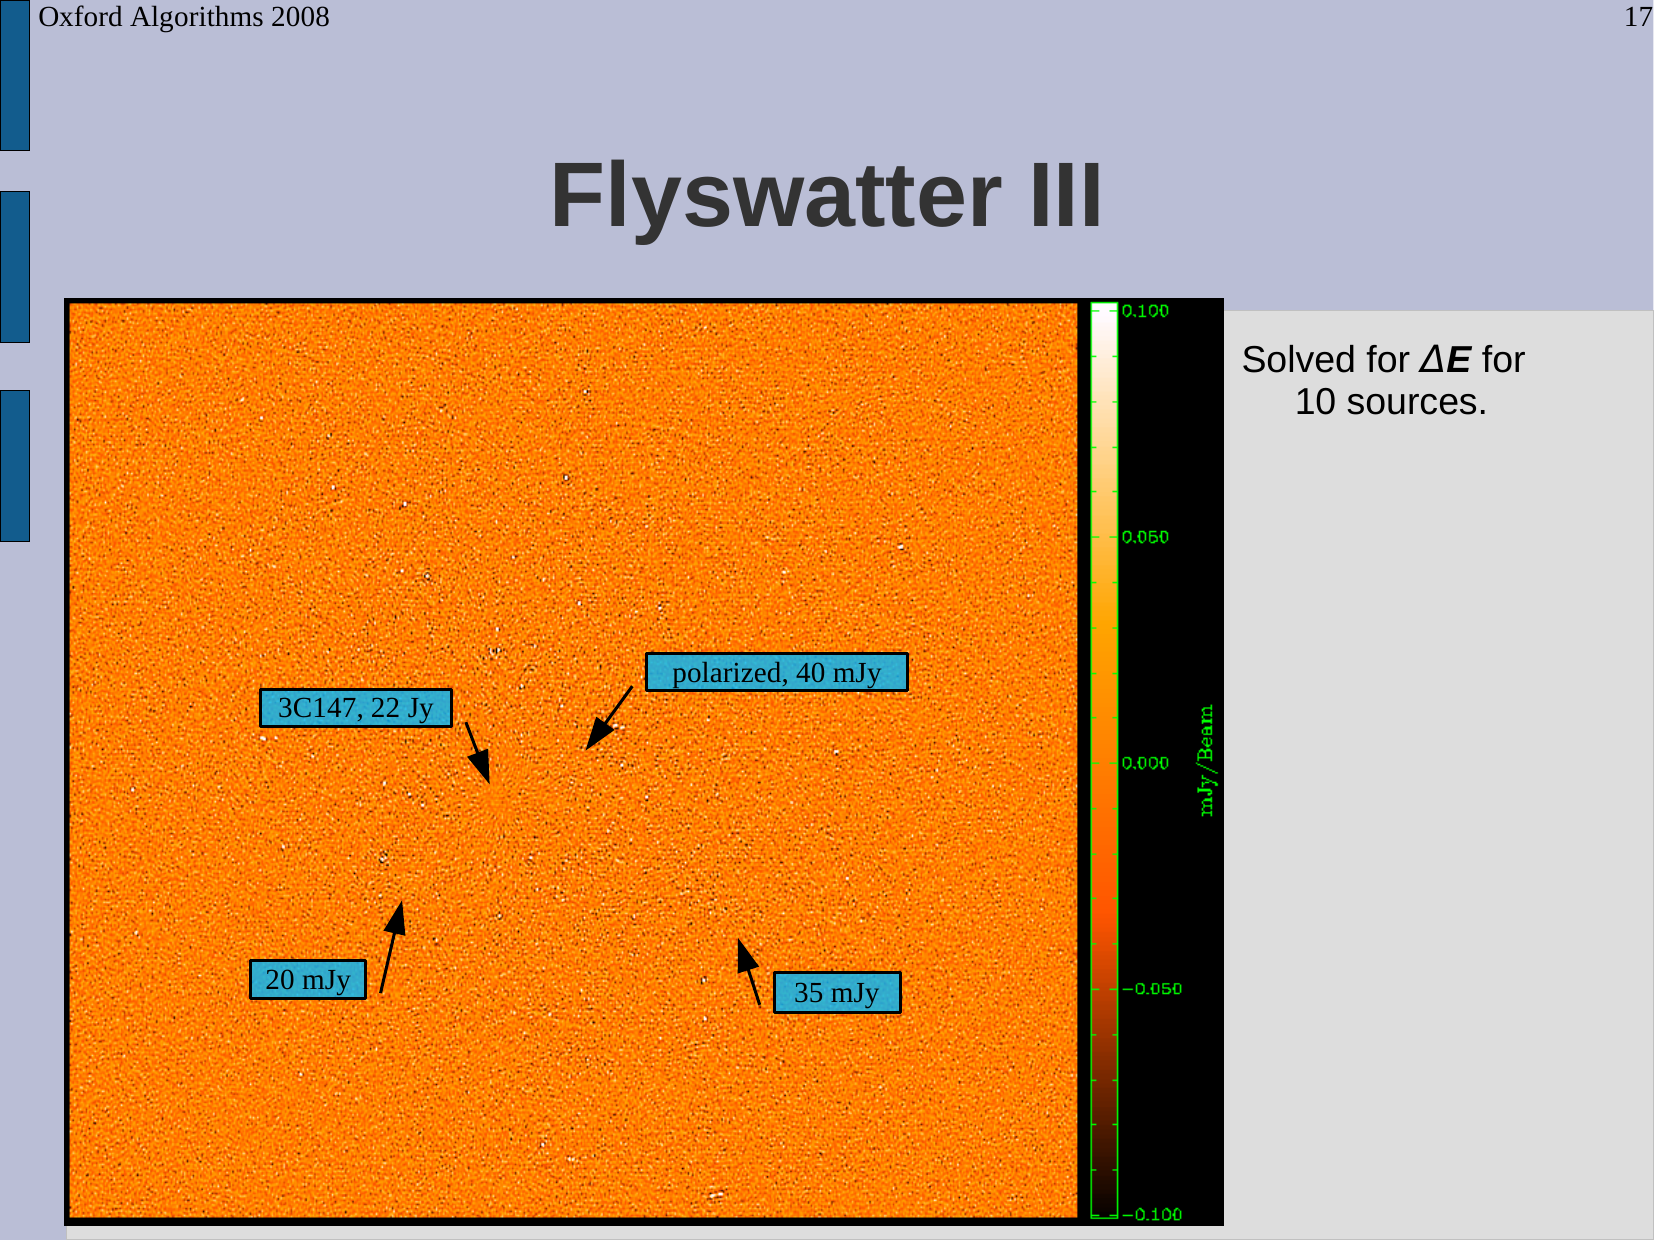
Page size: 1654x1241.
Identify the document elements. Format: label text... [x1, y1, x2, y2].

text_box 35 mJy [774, 972, 900, 1013]
title Flyswatter III [121, 91, 1534, 299]
text_box polarized, 40 mJy [647, 654, 907, 691]
picture [64, 298, 1224, 1226]
list Solved for ΔE for 10 sources. [1223, 337, 1654, 1163]
text_box 3C147, 22 Jy [261, 690, 451, 727]
text_box 20 mJy [251, 960, 366, 998]
